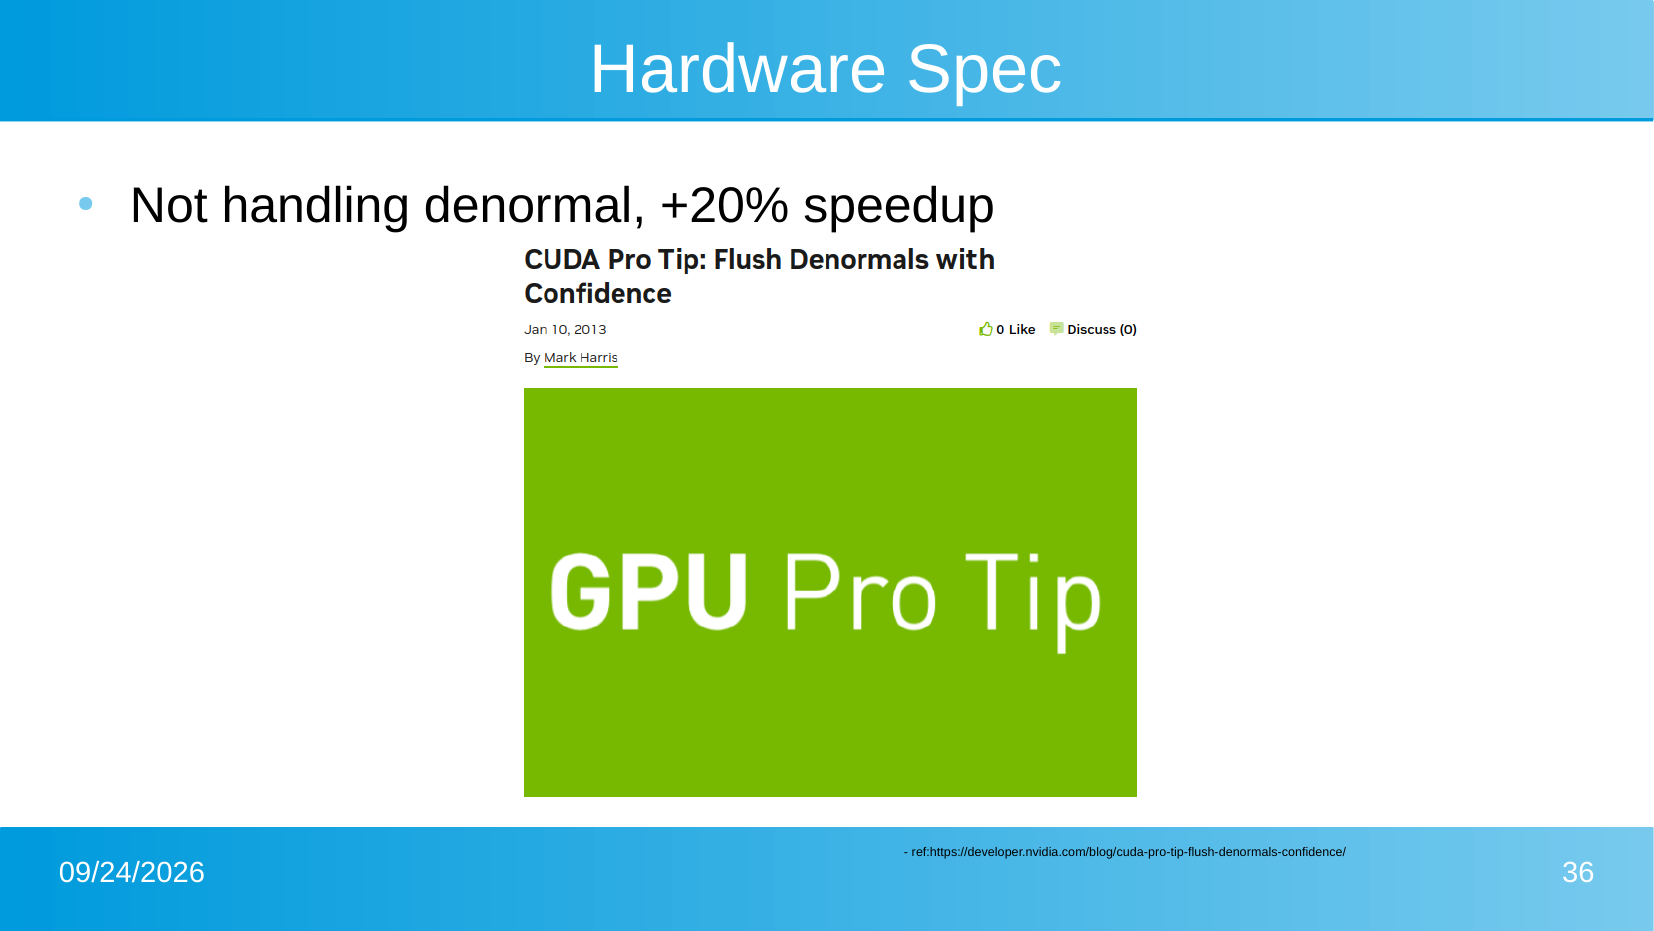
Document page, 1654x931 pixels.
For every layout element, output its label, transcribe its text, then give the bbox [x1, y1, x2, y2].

title Hardware Spec [59, 29, 1595, 108]
picture [512, 236, 1142, 804]
text_box - ref:https://developer.nvidia.com/blog/cuda-pro-tip-flush-denormals-confidence/ [889, 837, 1366, 895]
list Not handling denormal, +20% speedup [59, 177, 1595, 768]
